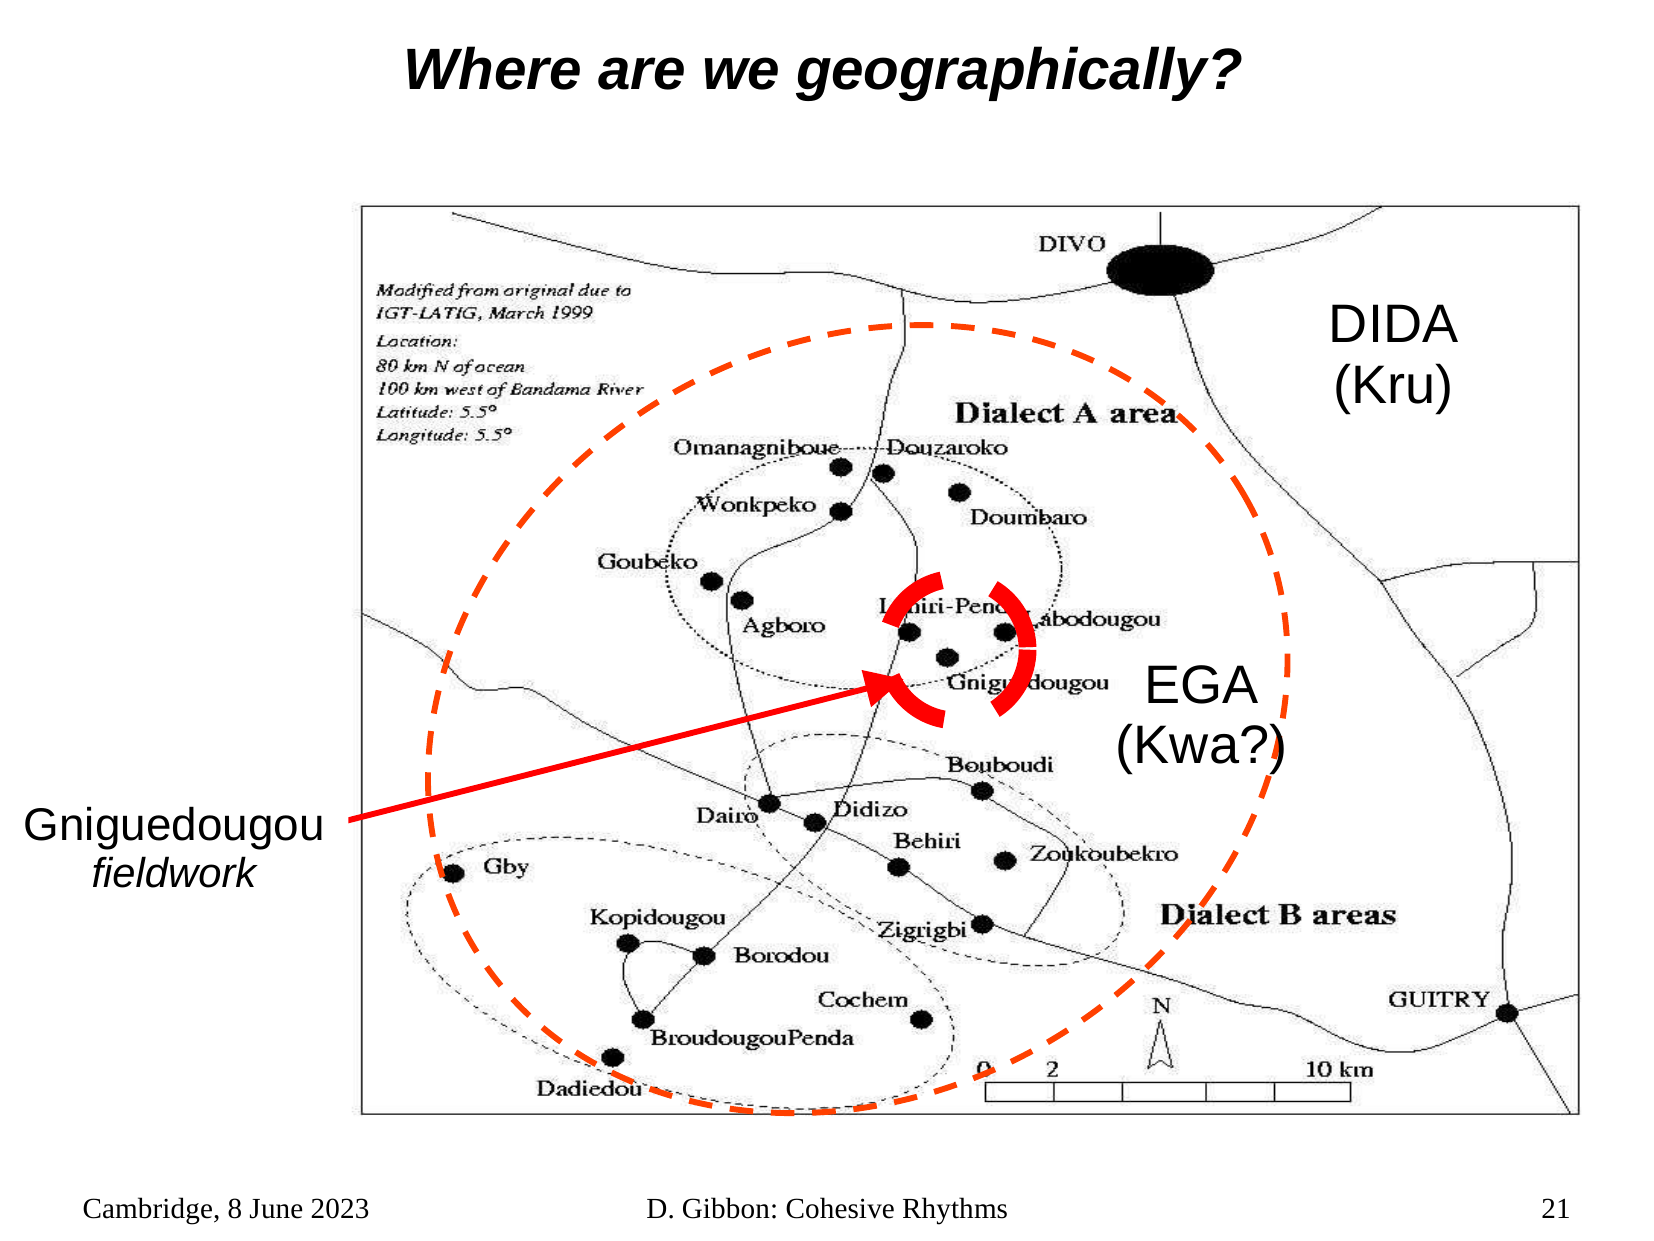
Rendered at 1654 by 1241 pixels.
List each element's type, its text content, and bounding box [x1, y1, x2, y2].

text_box DIDA (Kru) [1275, 301, 1512, 408]
picture [340, 141, 1654, 1134]
text_box Gniguedougou fieldwork [0, 773, 349, 922]
title Where are we geographically? [11, 19, 1636, 119]
text_box EGA (Kwa?) [1098, 655, 1306, 774]
